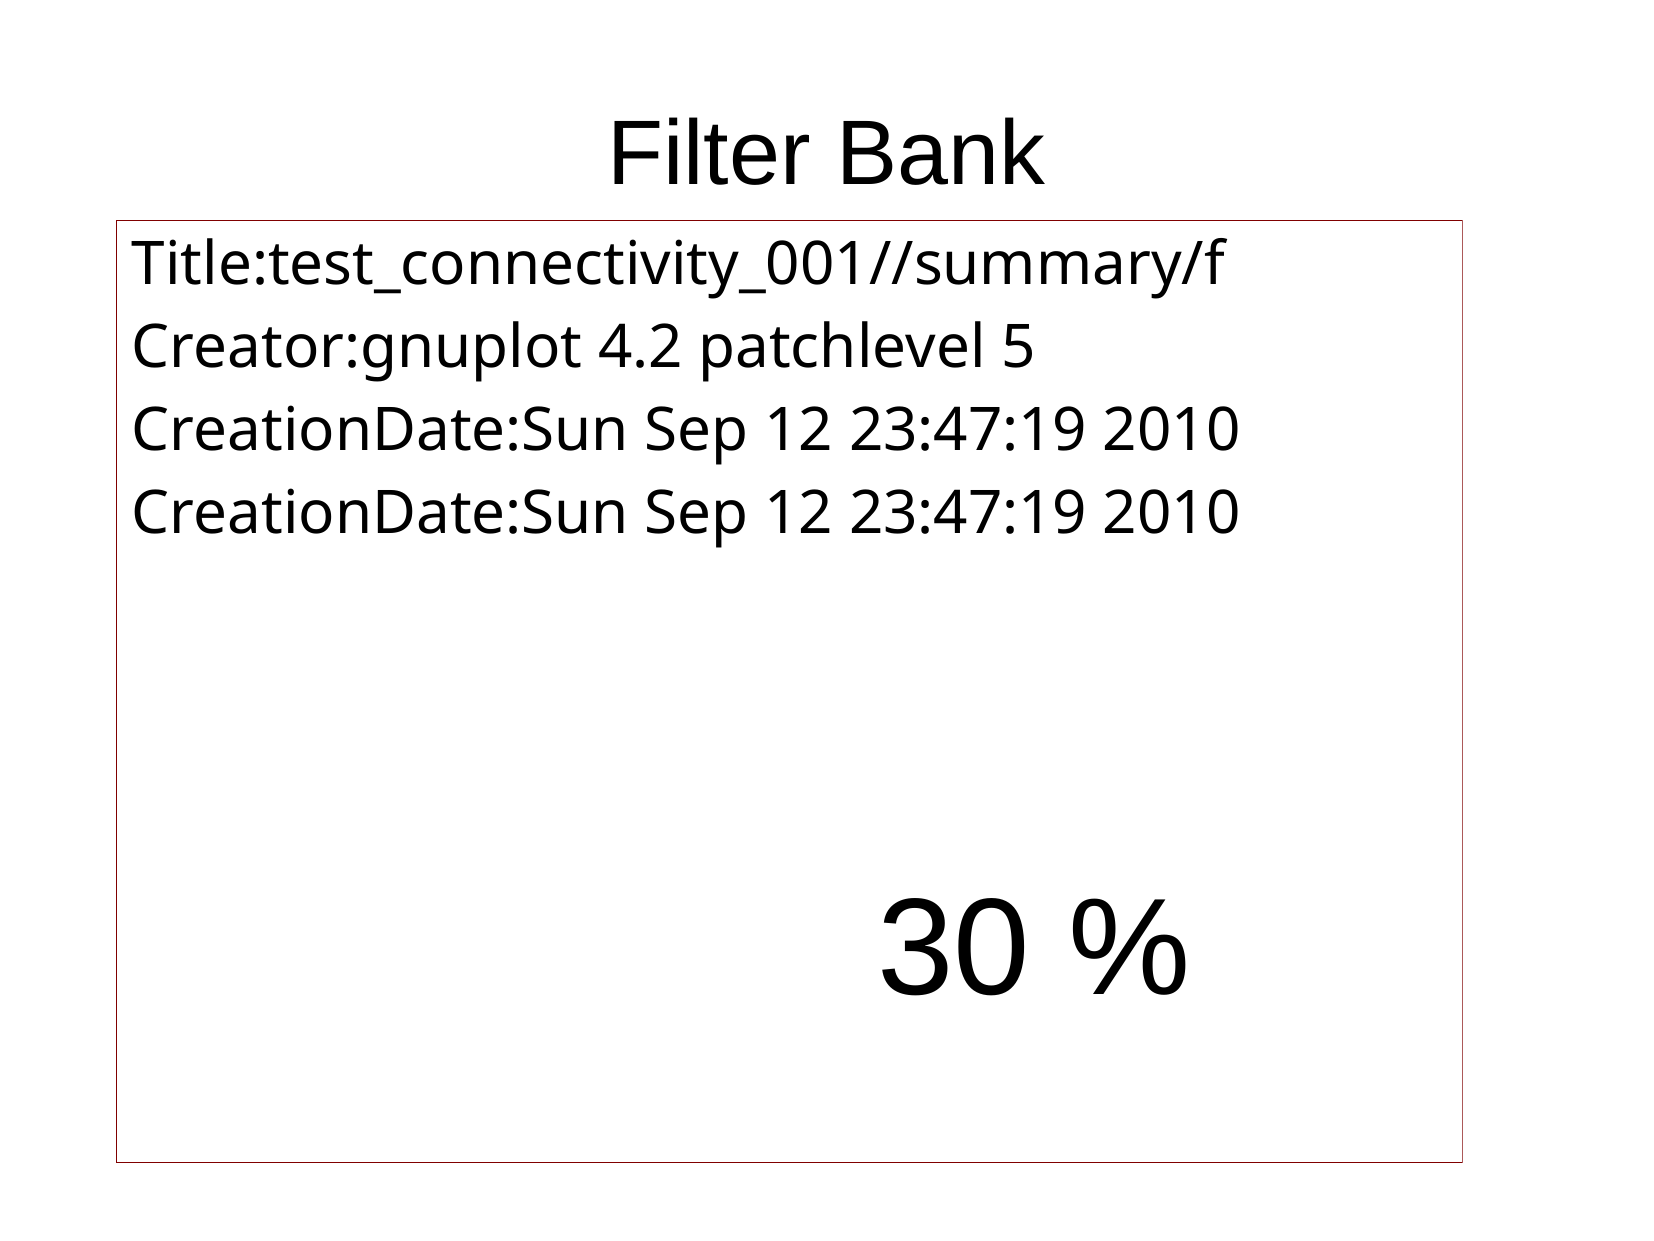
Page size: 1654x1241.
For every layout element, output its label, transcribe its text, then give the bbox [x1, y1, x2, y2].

picture [112, 216, 1463, 1163]
text_box 30 % [862, 862, 1206, 1032]
title Filter Bank [82, 56, 1571, 250]
